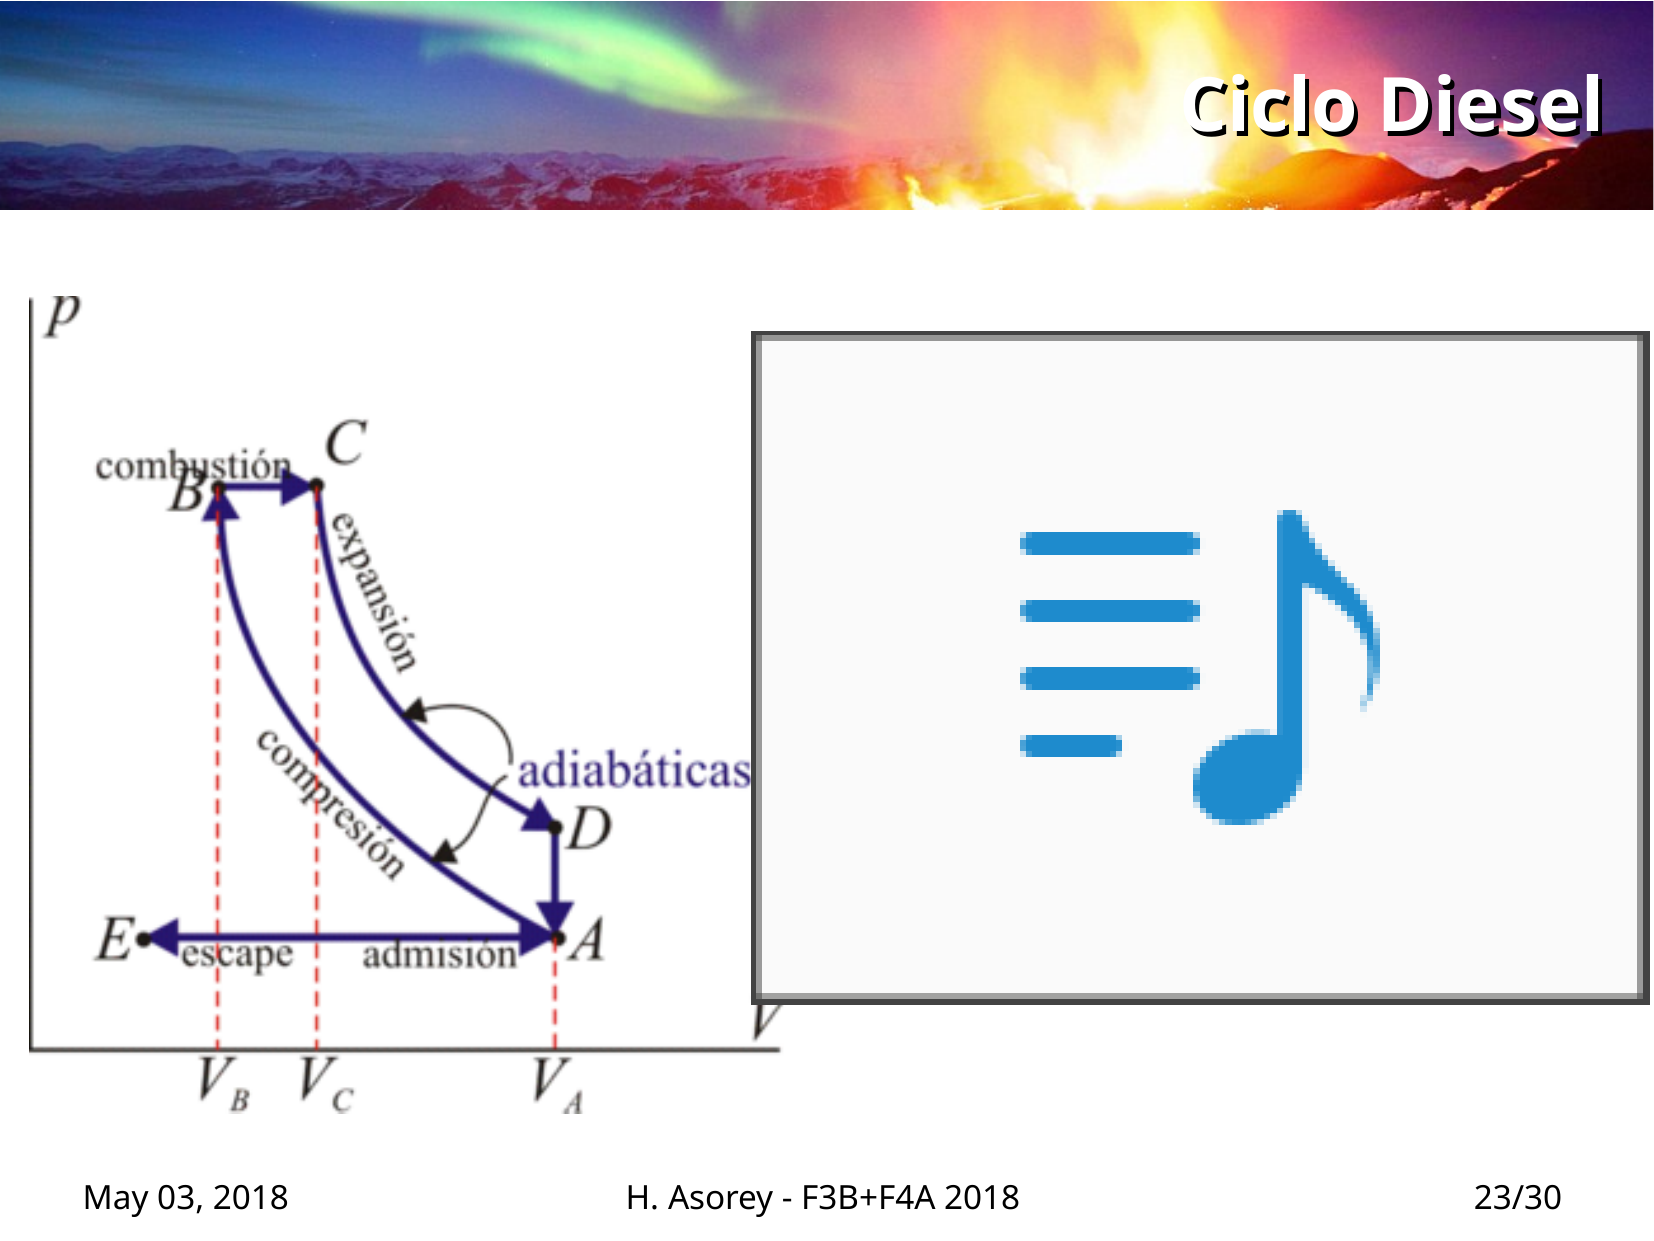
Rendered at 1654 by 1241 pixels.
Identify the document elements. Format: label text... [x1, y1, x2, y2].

title Ciclo Diesel [45, 15, 1606, 191]
picture [29, 296, 791, 1114]
text_box [750, 330, 1651, 1006]
picture [0, 1, 1654, 210]
